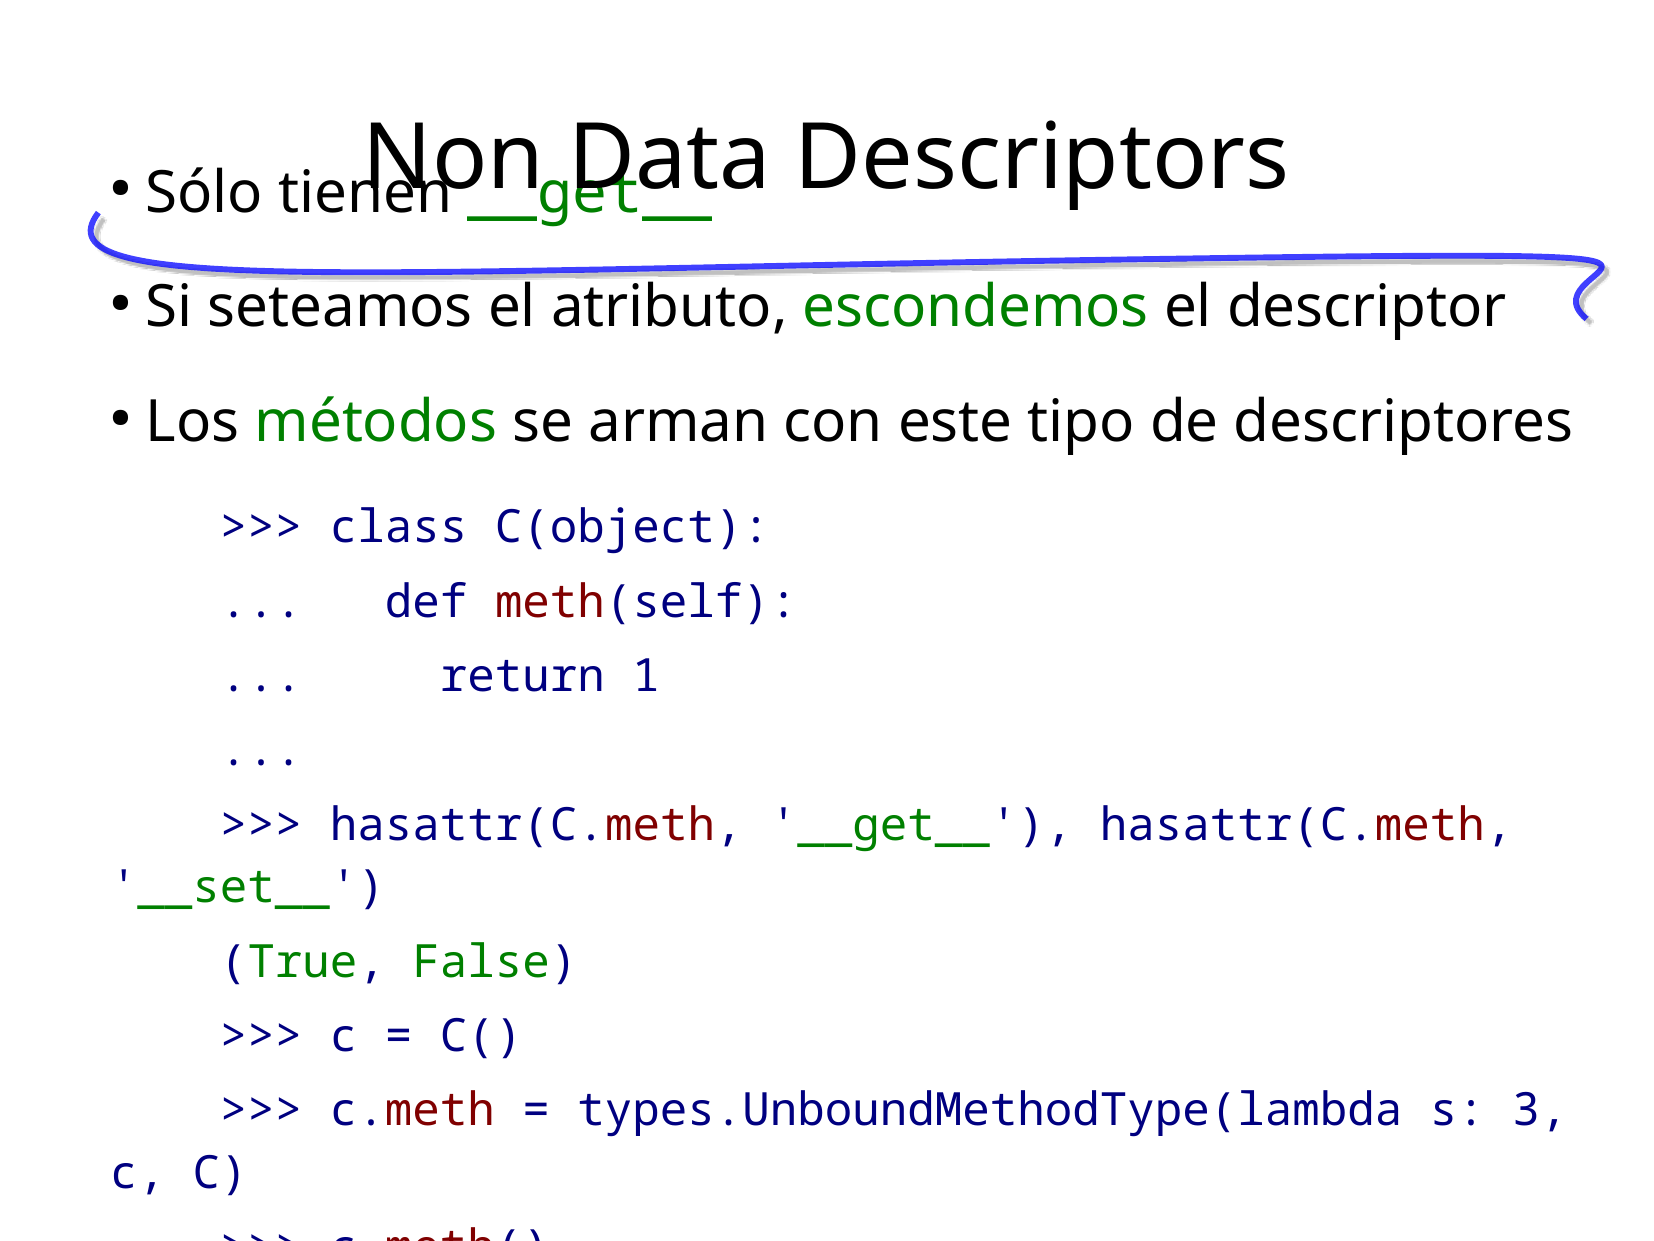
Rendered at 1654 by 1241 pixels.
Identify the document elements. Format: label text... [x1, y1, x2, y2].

subtitle Sólo tienen __get__ Si seteamos el atributo, escondemos el descriptor Los métodos se arman con este tipo de descriptores >>> class C(object): ... def meth(self): ... return 1 ... >>> hasattr(C.meth, '__get__'), hasattr(C.meth, '__set__') (True, False) >>> c = C() >>> c.meth = types.UnboundMethodType(lambda s: 3, c, C) >>> c.meth() 3 [109, 317, 1619, 1184]
title Non Data Descriptors [82, 49, 1571, 257]
